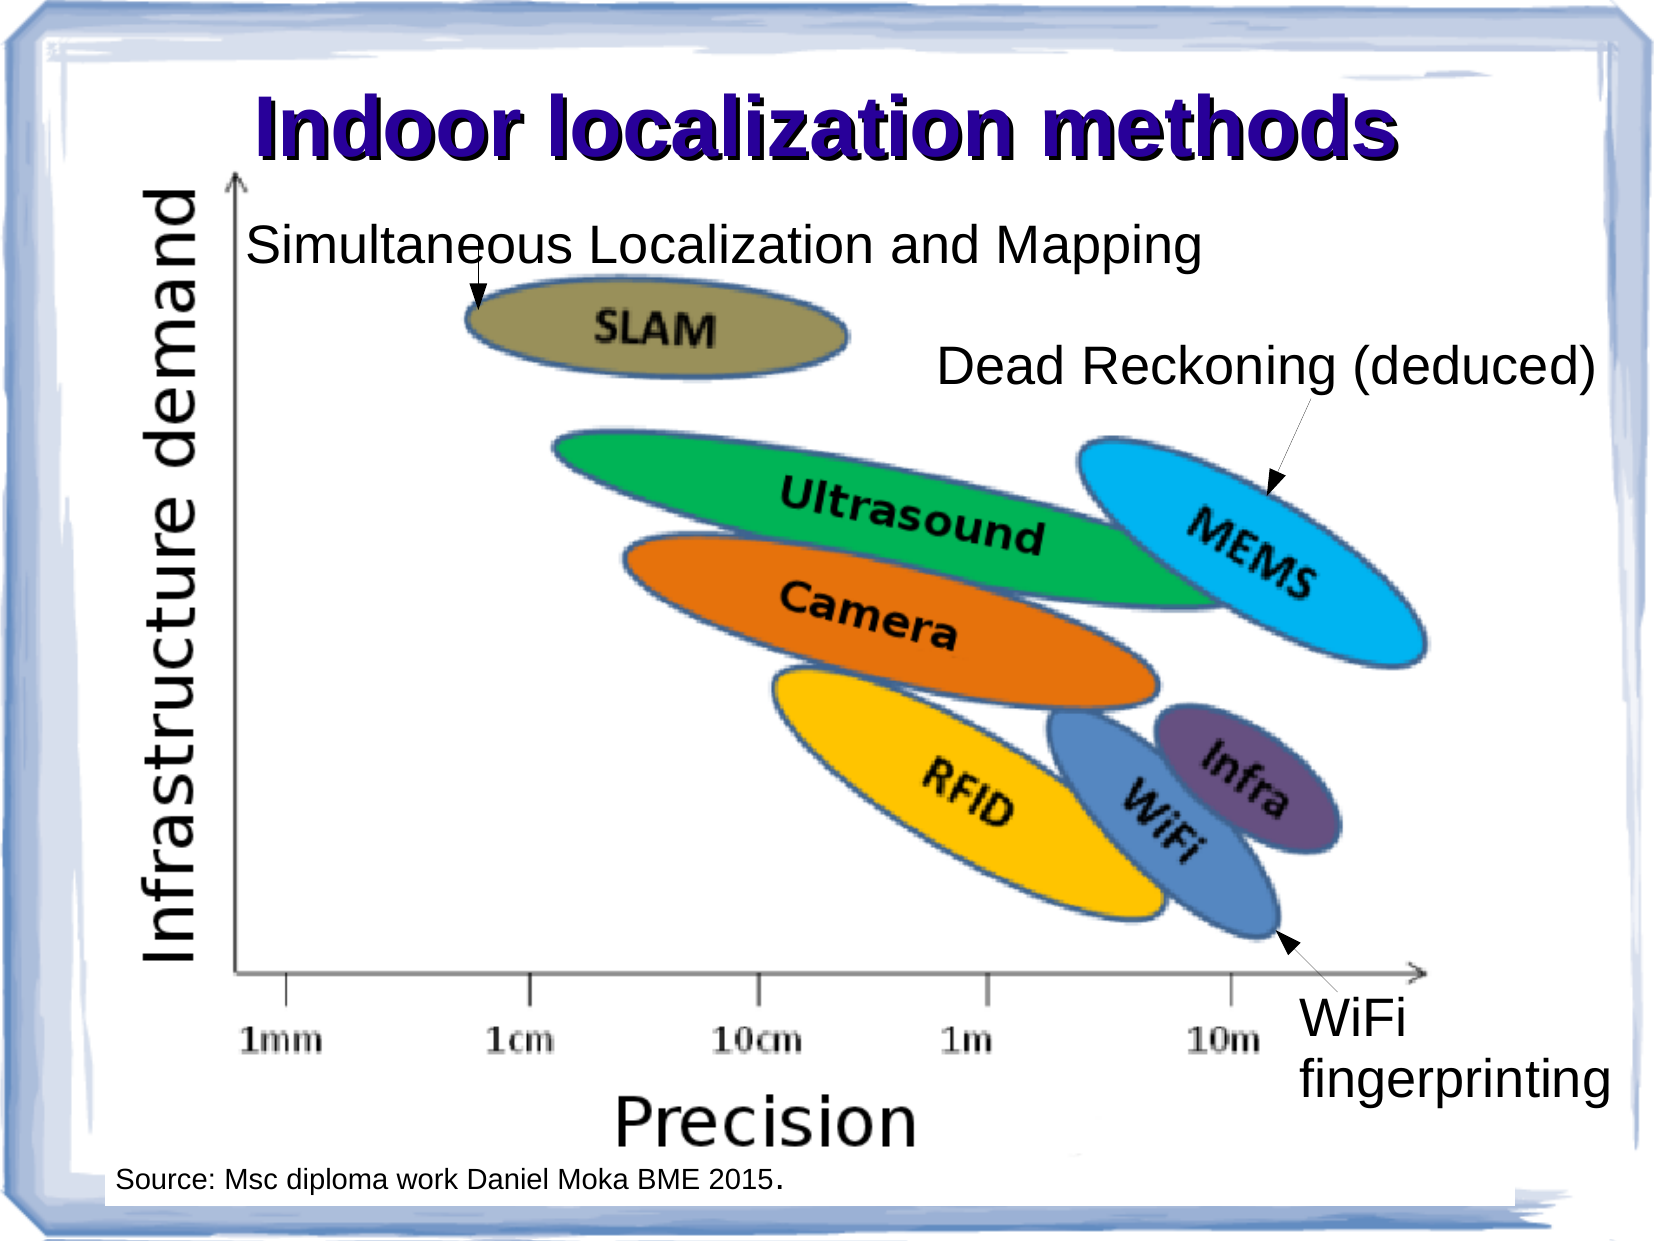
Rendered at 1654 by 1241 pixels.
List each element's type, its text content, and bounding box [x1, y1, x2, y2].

text_box Dead Reckoning (deduced) [921, 327, 1613, 404]
picture [0, 204, 1654, 1241]
text_box Simultaneous Localization and Mapping [230, 177, 1221, 257]
text_box WiFi fingerprinting [1284, 980, 1628, 1117]
title Indoor localization methods [0, 49, 1654, 204]
picture [0, 0, 1654, 49]
text_box Source: Msc diploma work Daniel Moka BME 2015. [100, 1147, 801, 1205]
